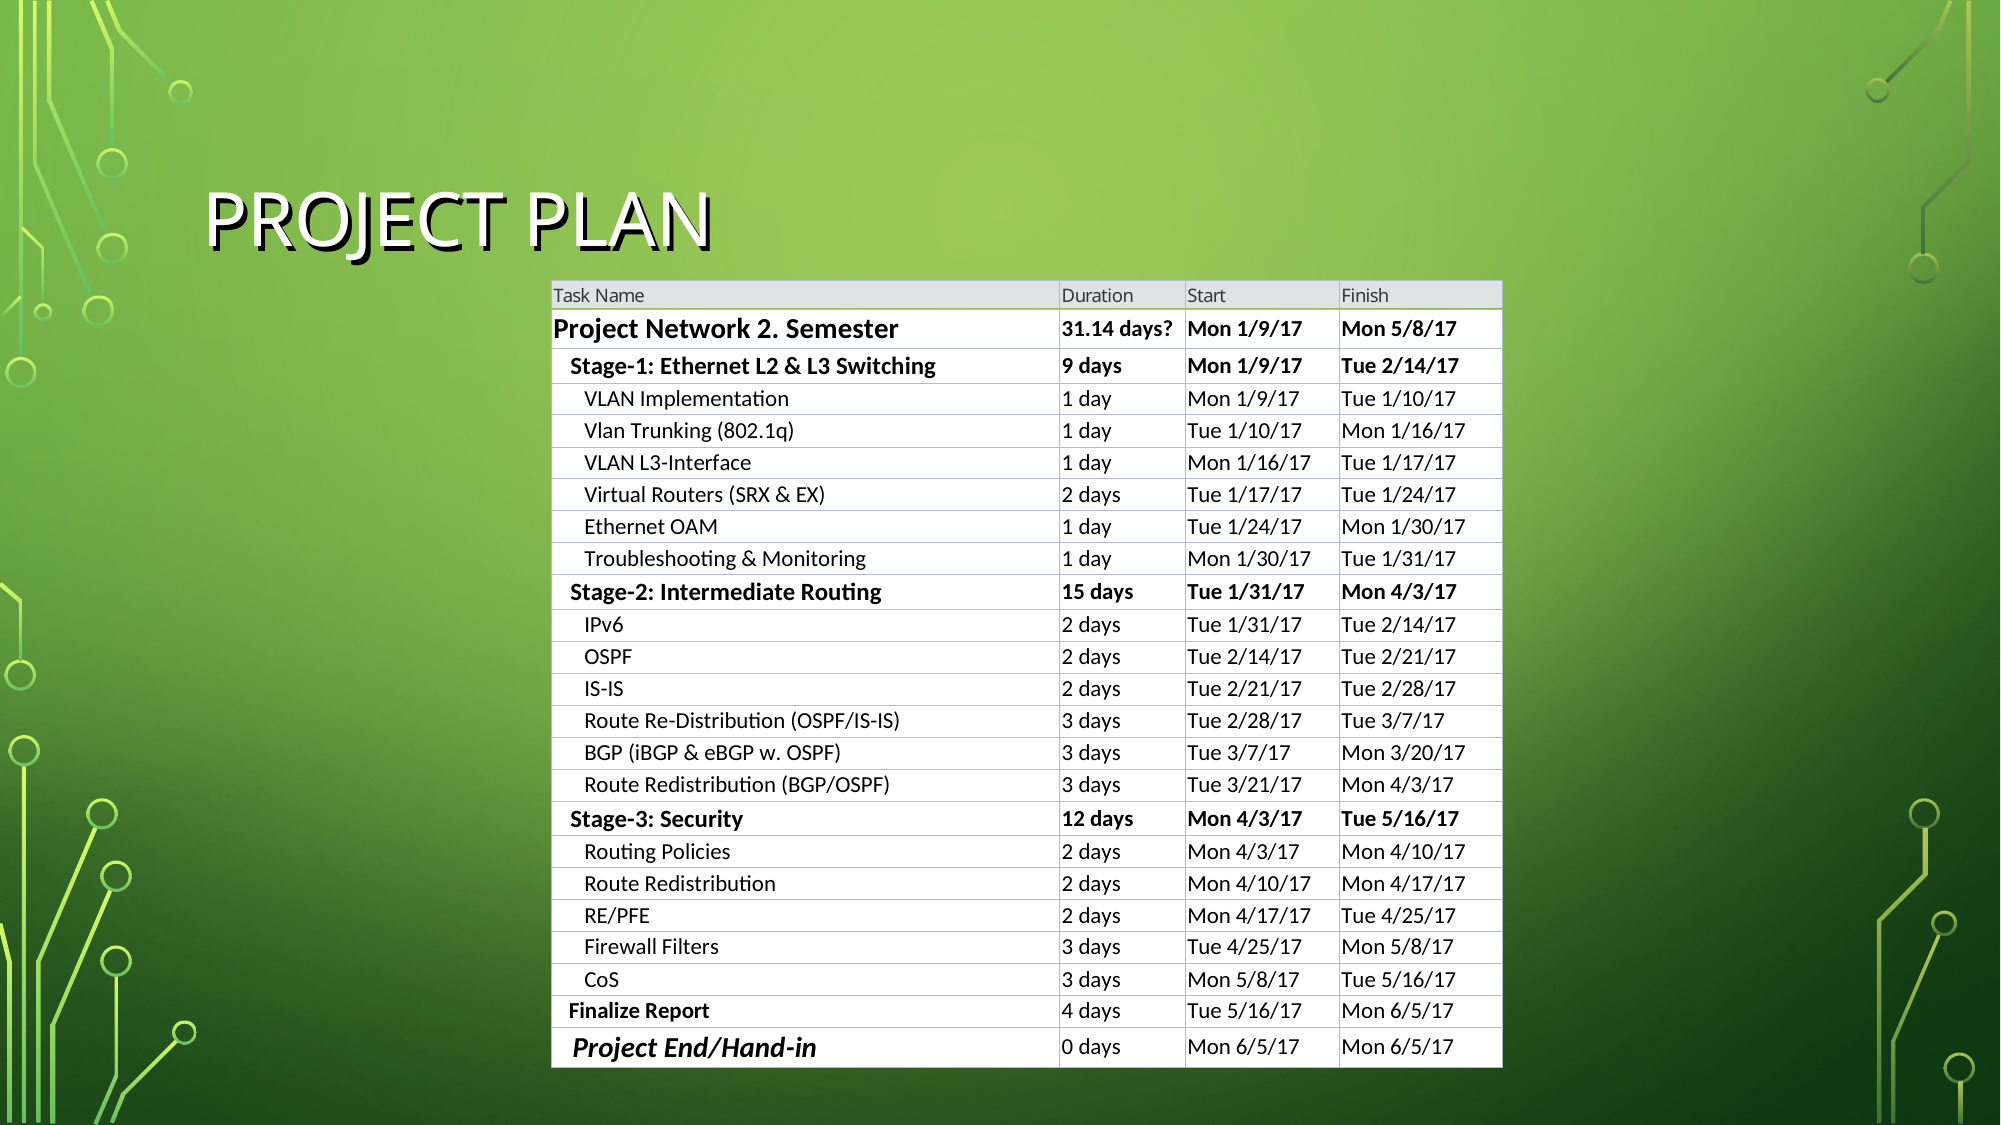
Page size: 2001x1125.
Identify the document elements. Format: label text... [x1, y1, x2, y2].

picture [551, 279, 1550, 1125]
title Project plan [187, 101, 1813, 344]
